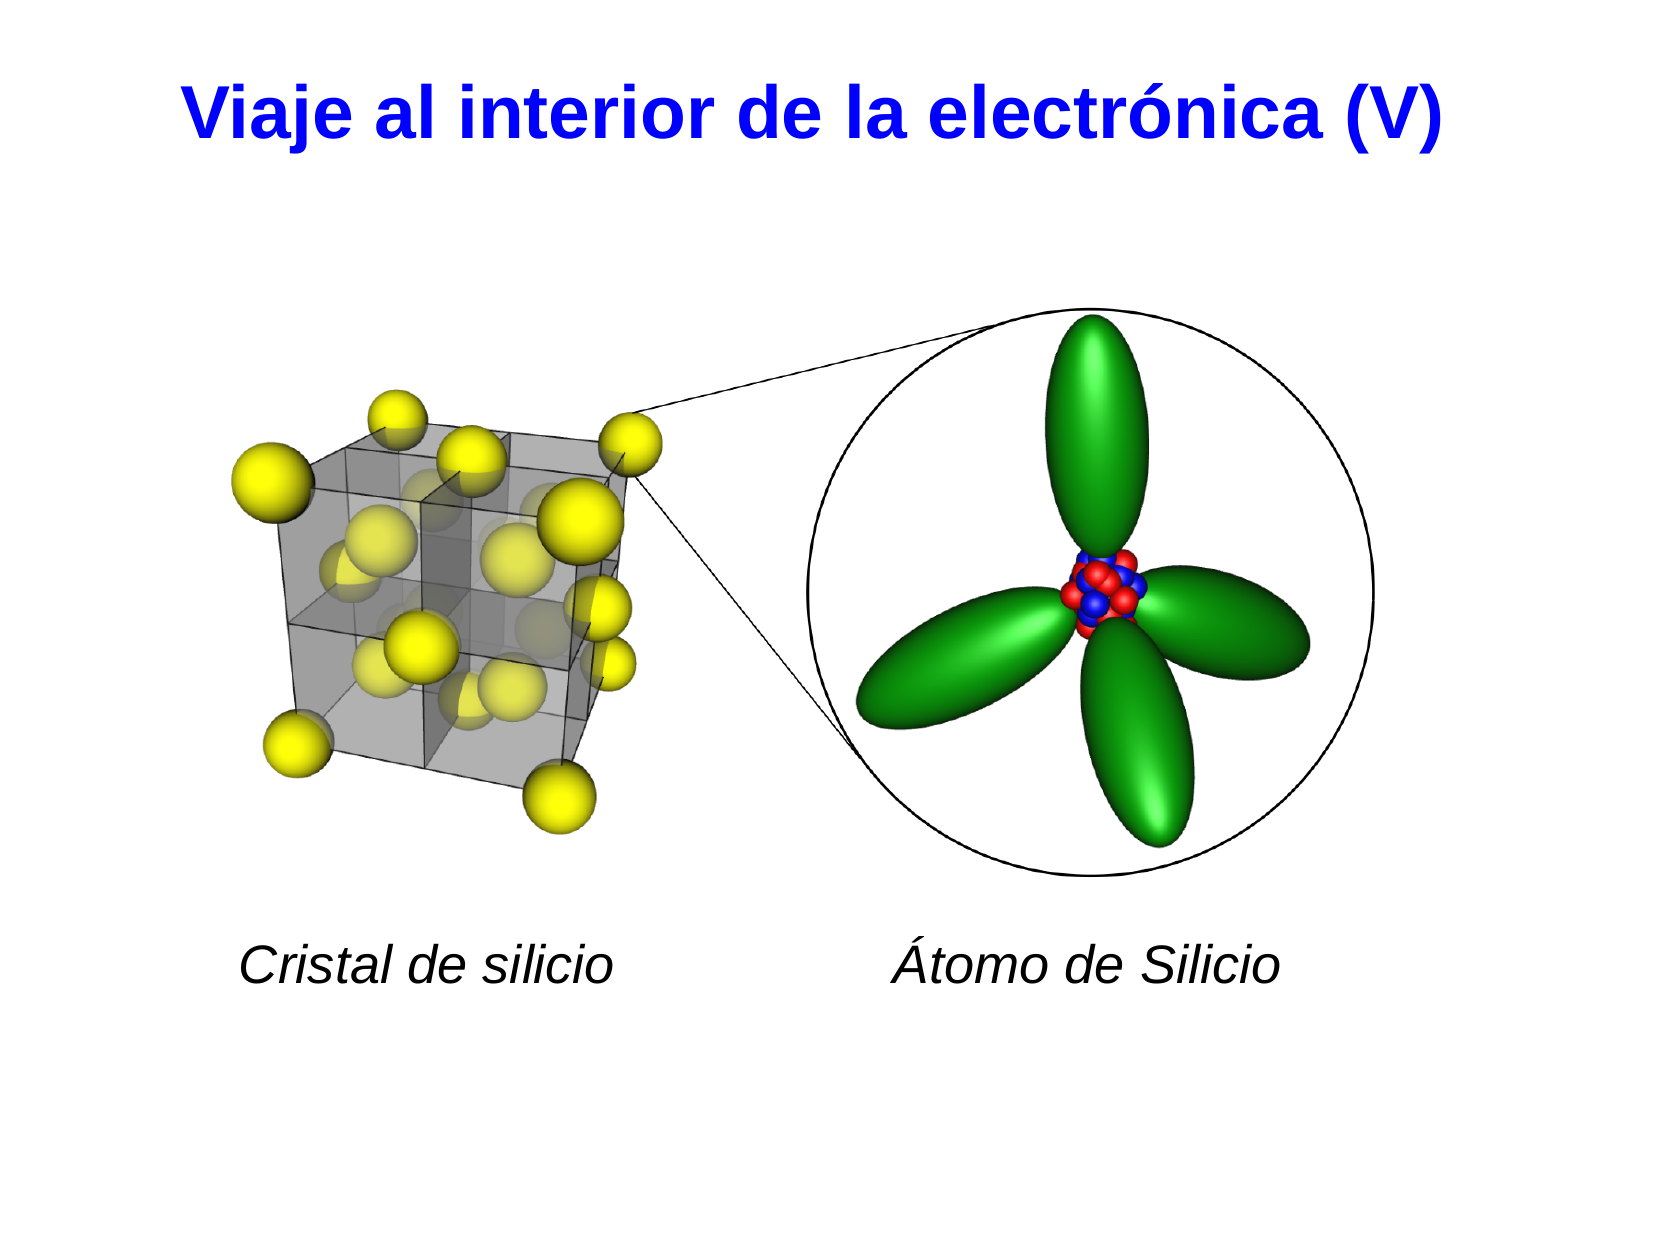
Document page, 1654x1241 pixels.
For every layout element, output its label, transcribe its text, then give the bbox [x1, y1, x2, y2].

text_box Átomo de Silicio [825, 930, 1351, 999]
picture [195, 284, 1401, 895]
text_box Cristal de silicio [165, 930, 691, 999]
text_box Viaje al interior de la electrónica (V) [64, 59, 1561, 166]
